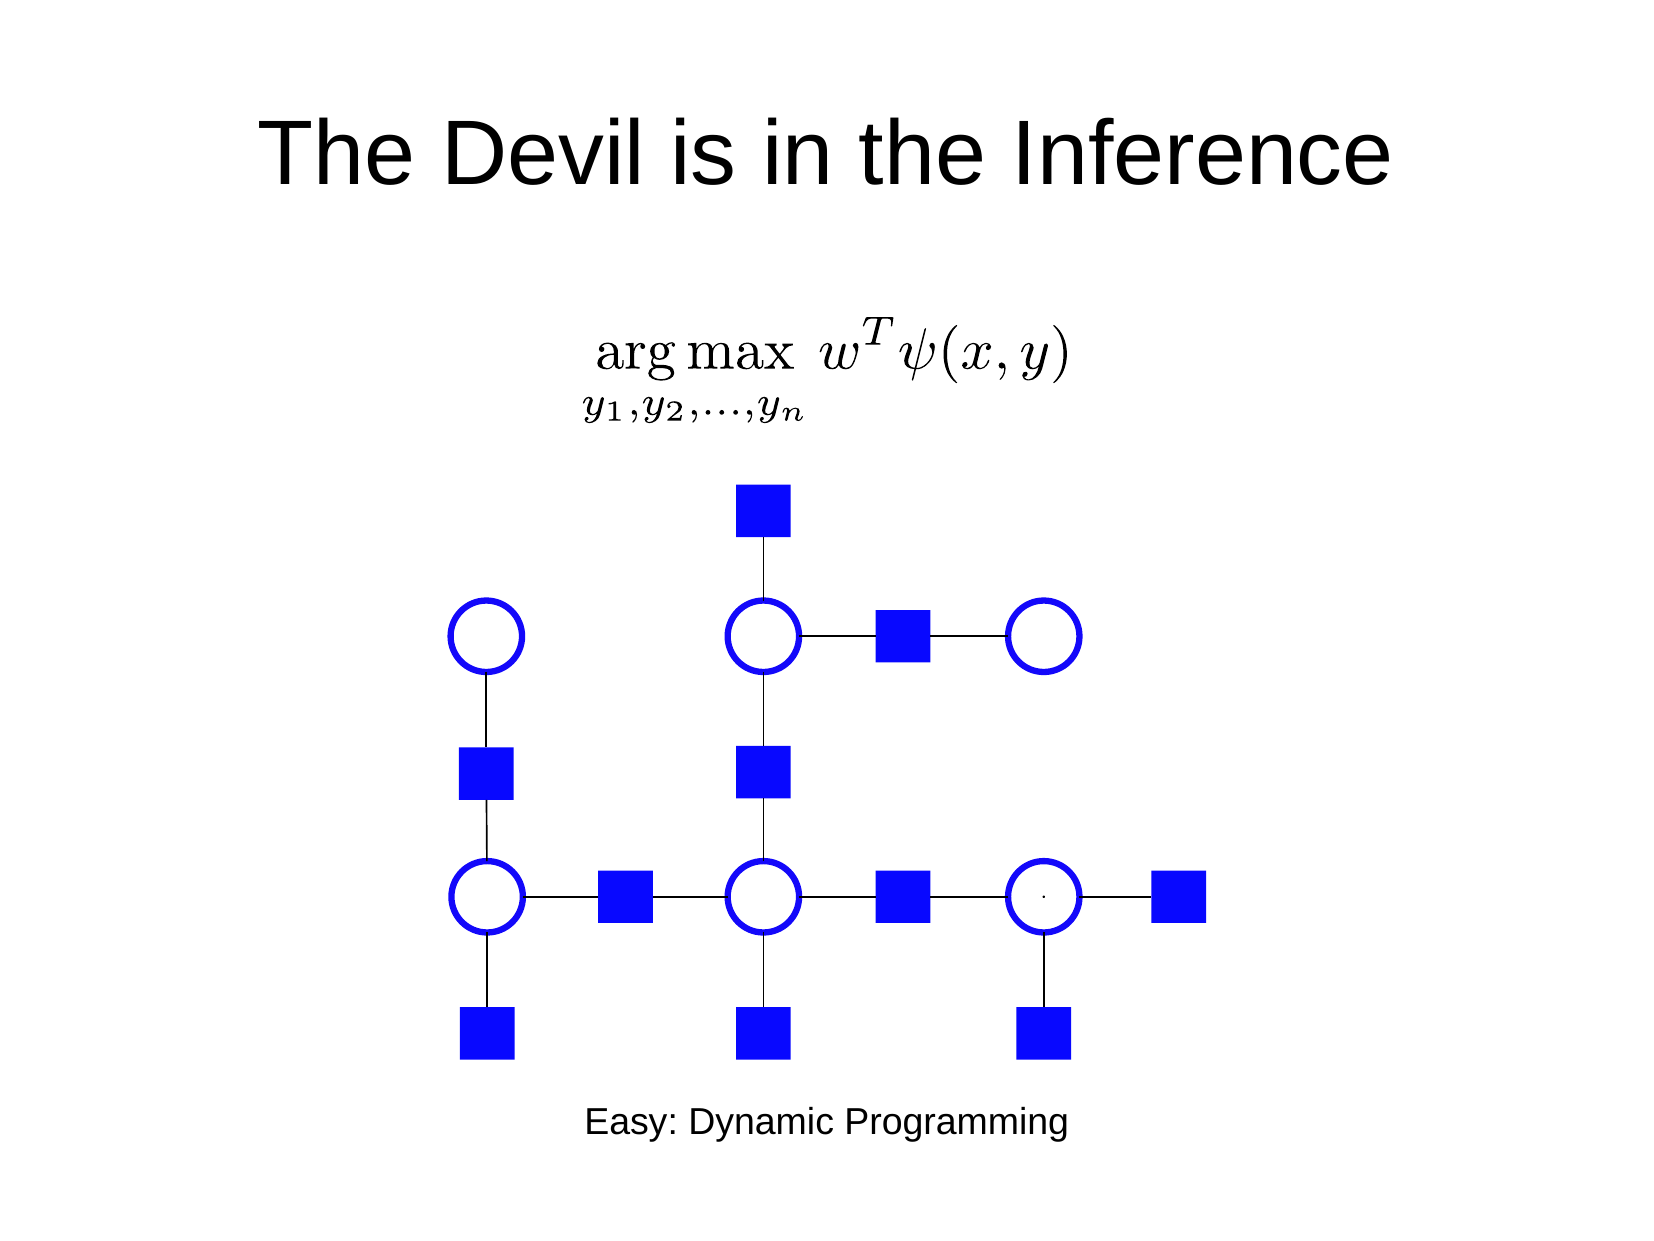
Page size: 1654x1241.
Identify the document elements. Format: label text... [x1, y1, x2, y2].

picture [447, 484, 1207, 1060]
title The Devil is in the Inference [82, 49, 1571, 257]
text_box Easy: Dynamic Programming [564, 1093, 1090, 1150]
text_box [580, 316, 1073, 424]
